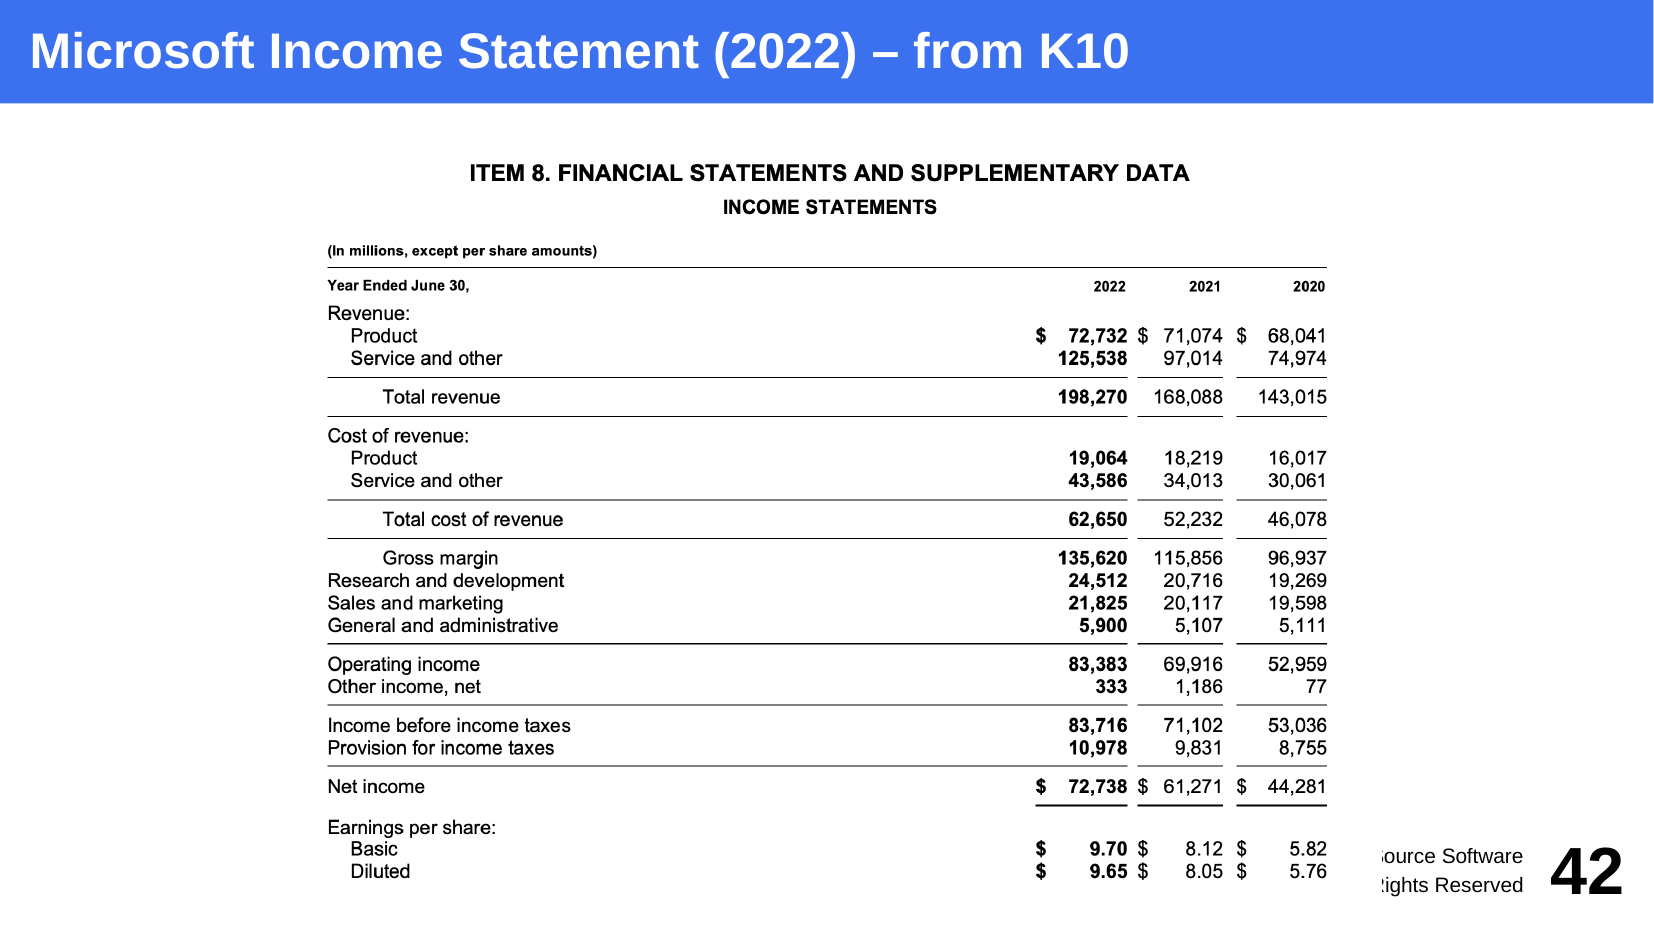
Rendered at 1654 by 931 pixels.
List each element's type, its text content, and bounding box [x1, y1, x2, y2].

picture [270, 135, 1382, 898]
title Microsoft Income Statement (2022) – from K10 [0, 0, 1654, 104]
